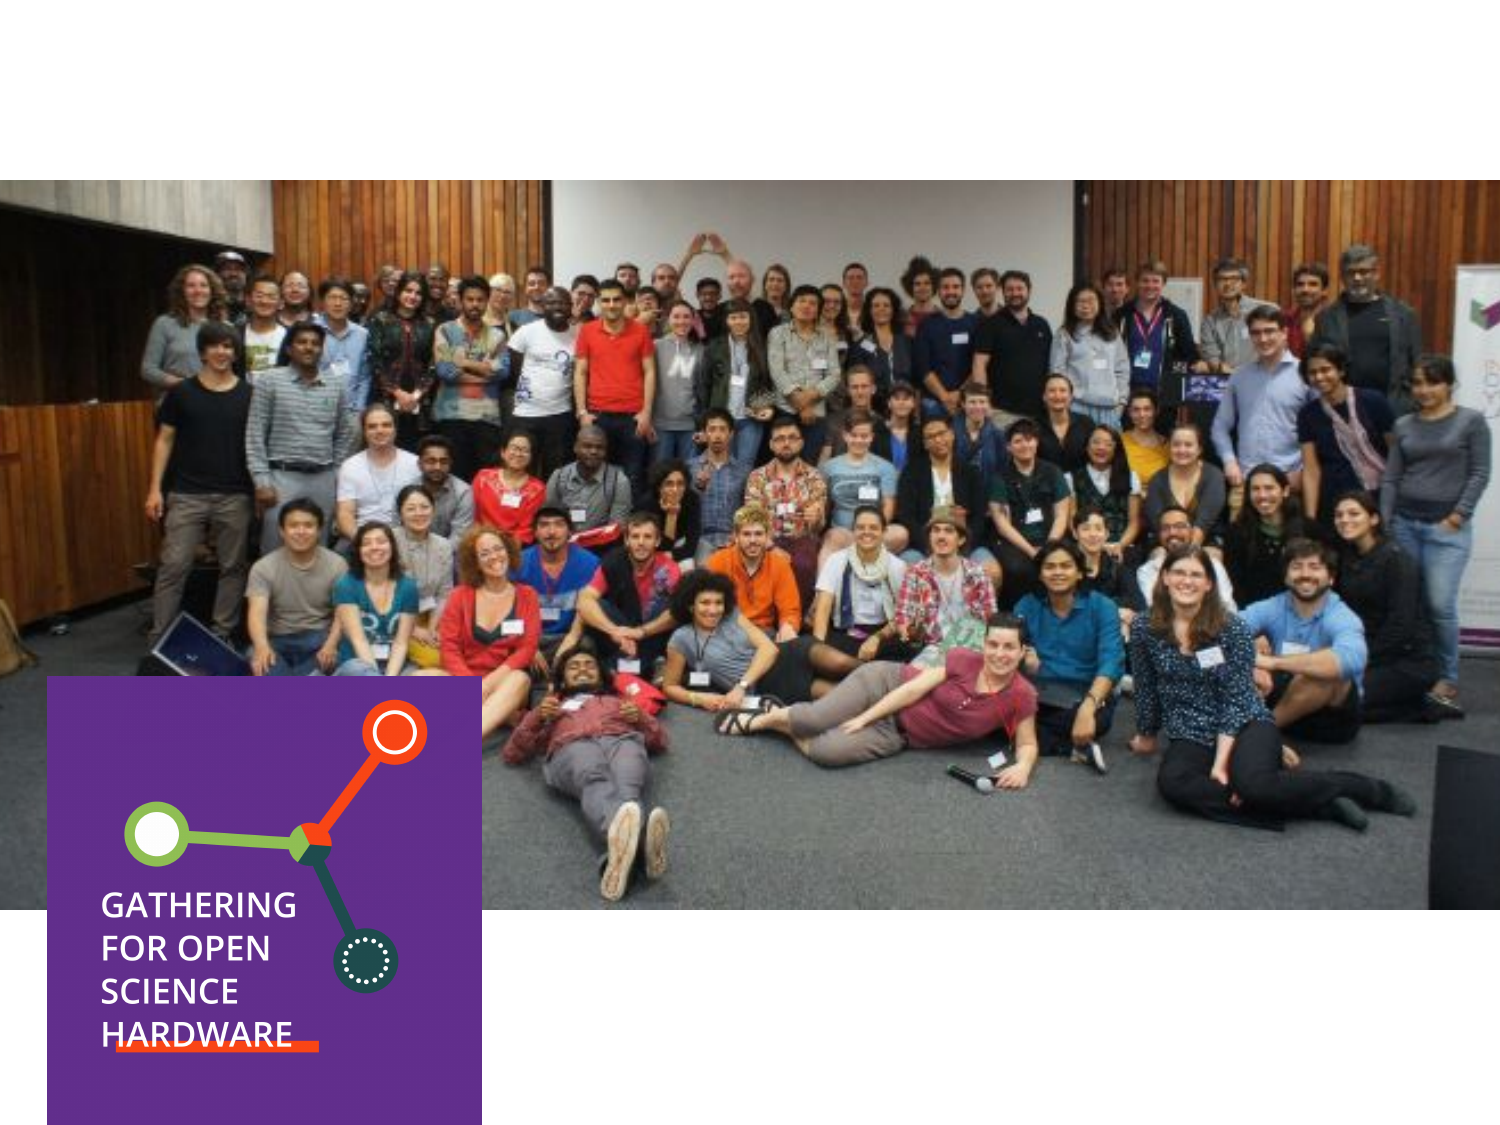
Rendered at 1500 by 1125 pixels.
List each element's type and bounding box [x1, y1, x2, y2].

picture [0, 180, 1500, 1125]
